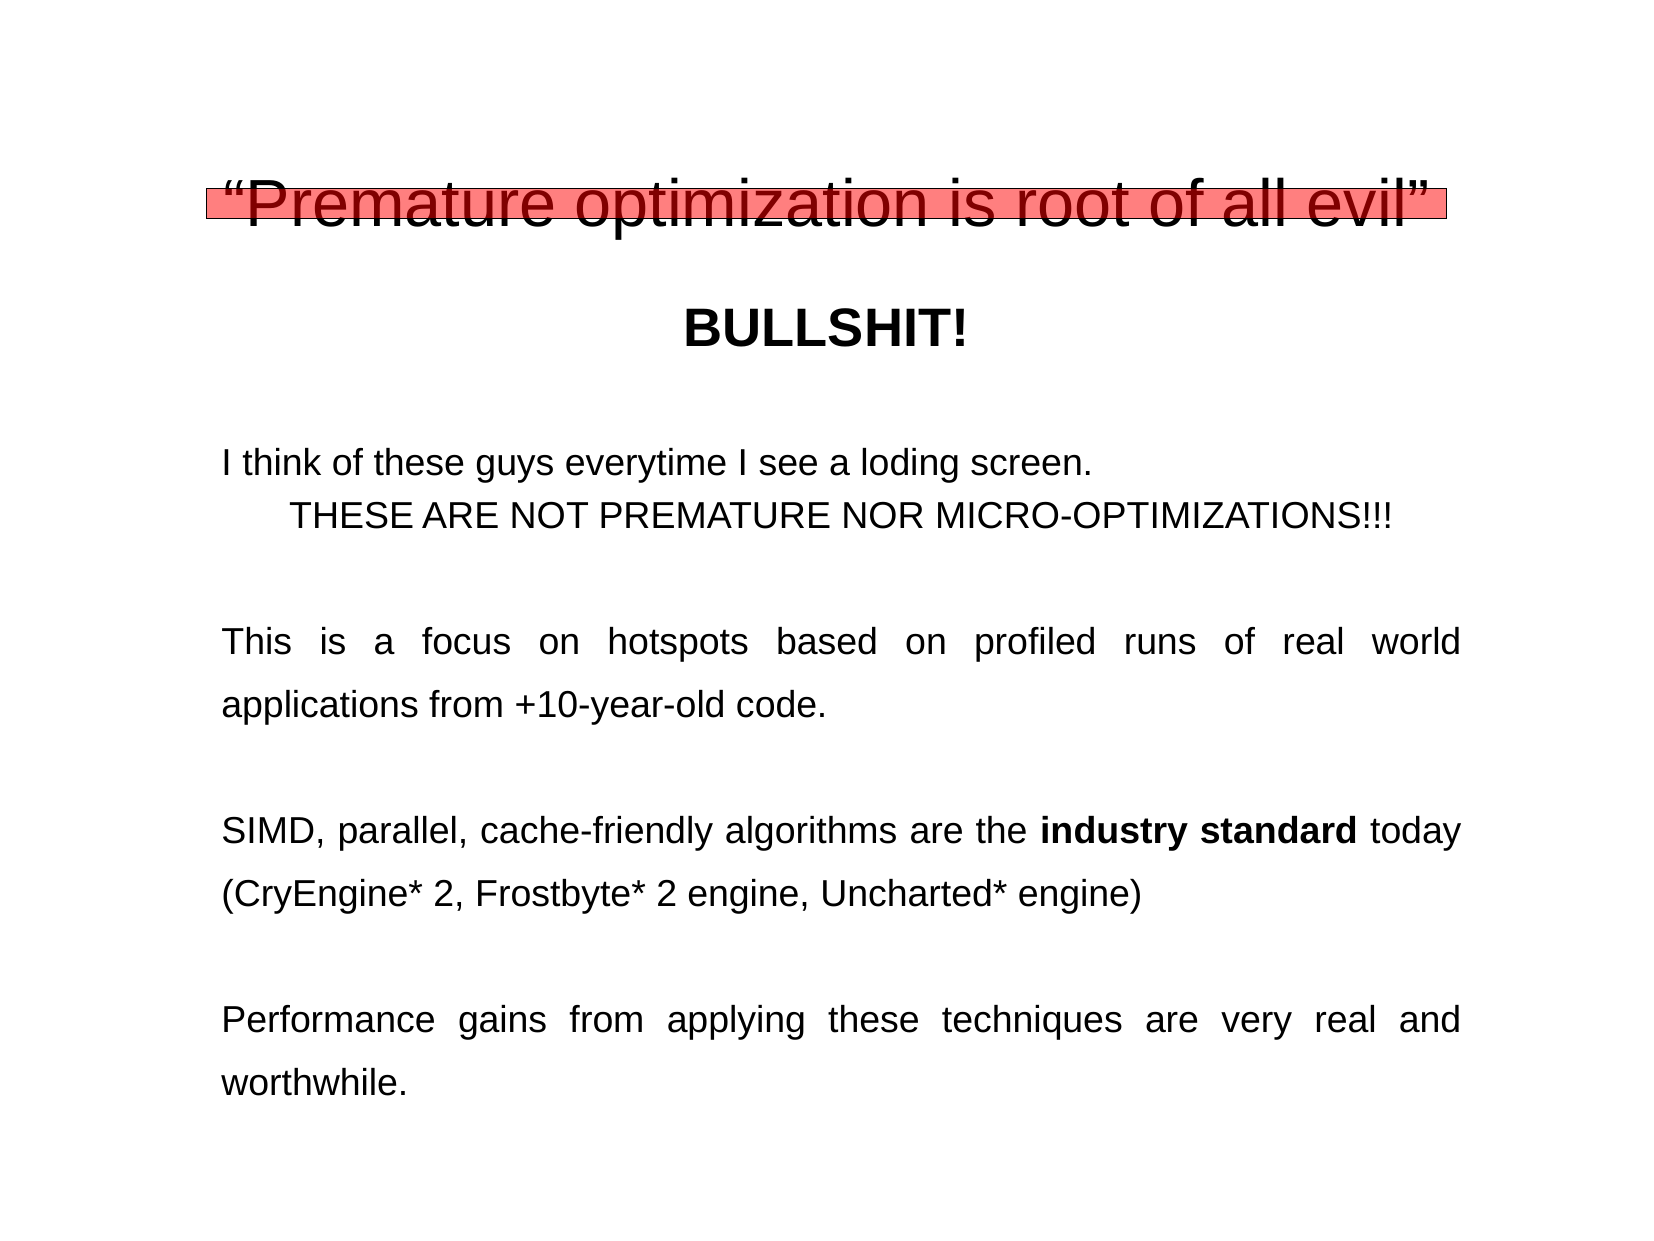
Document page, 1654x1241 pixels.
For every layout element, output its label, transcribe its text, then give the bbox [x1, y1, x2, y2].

subtitle “Premature optimization is root of all evil” [82, 106, 1571, 300]
text_box THESE ARE NOT PREMATURE NOR MICRO-OPTIMIZATIONS!!! This is a focus on hotspots based on profiled runs of real world applications from +10-year-old code. SIMD, parallel, cache-friendly algorithms are the industry standard today (CryEngine* 2, Frostbyte* 2 engine, Uncharted* engine) Performance gains from applying these techniques are very real and worthwhile. [206, 466, 1477, 1093]
text_box [206, 188, 1447, 219]
text_box BULLSHIT! I think of these guys everytime I see a loding screen. [206, 259, 1447, 465]
